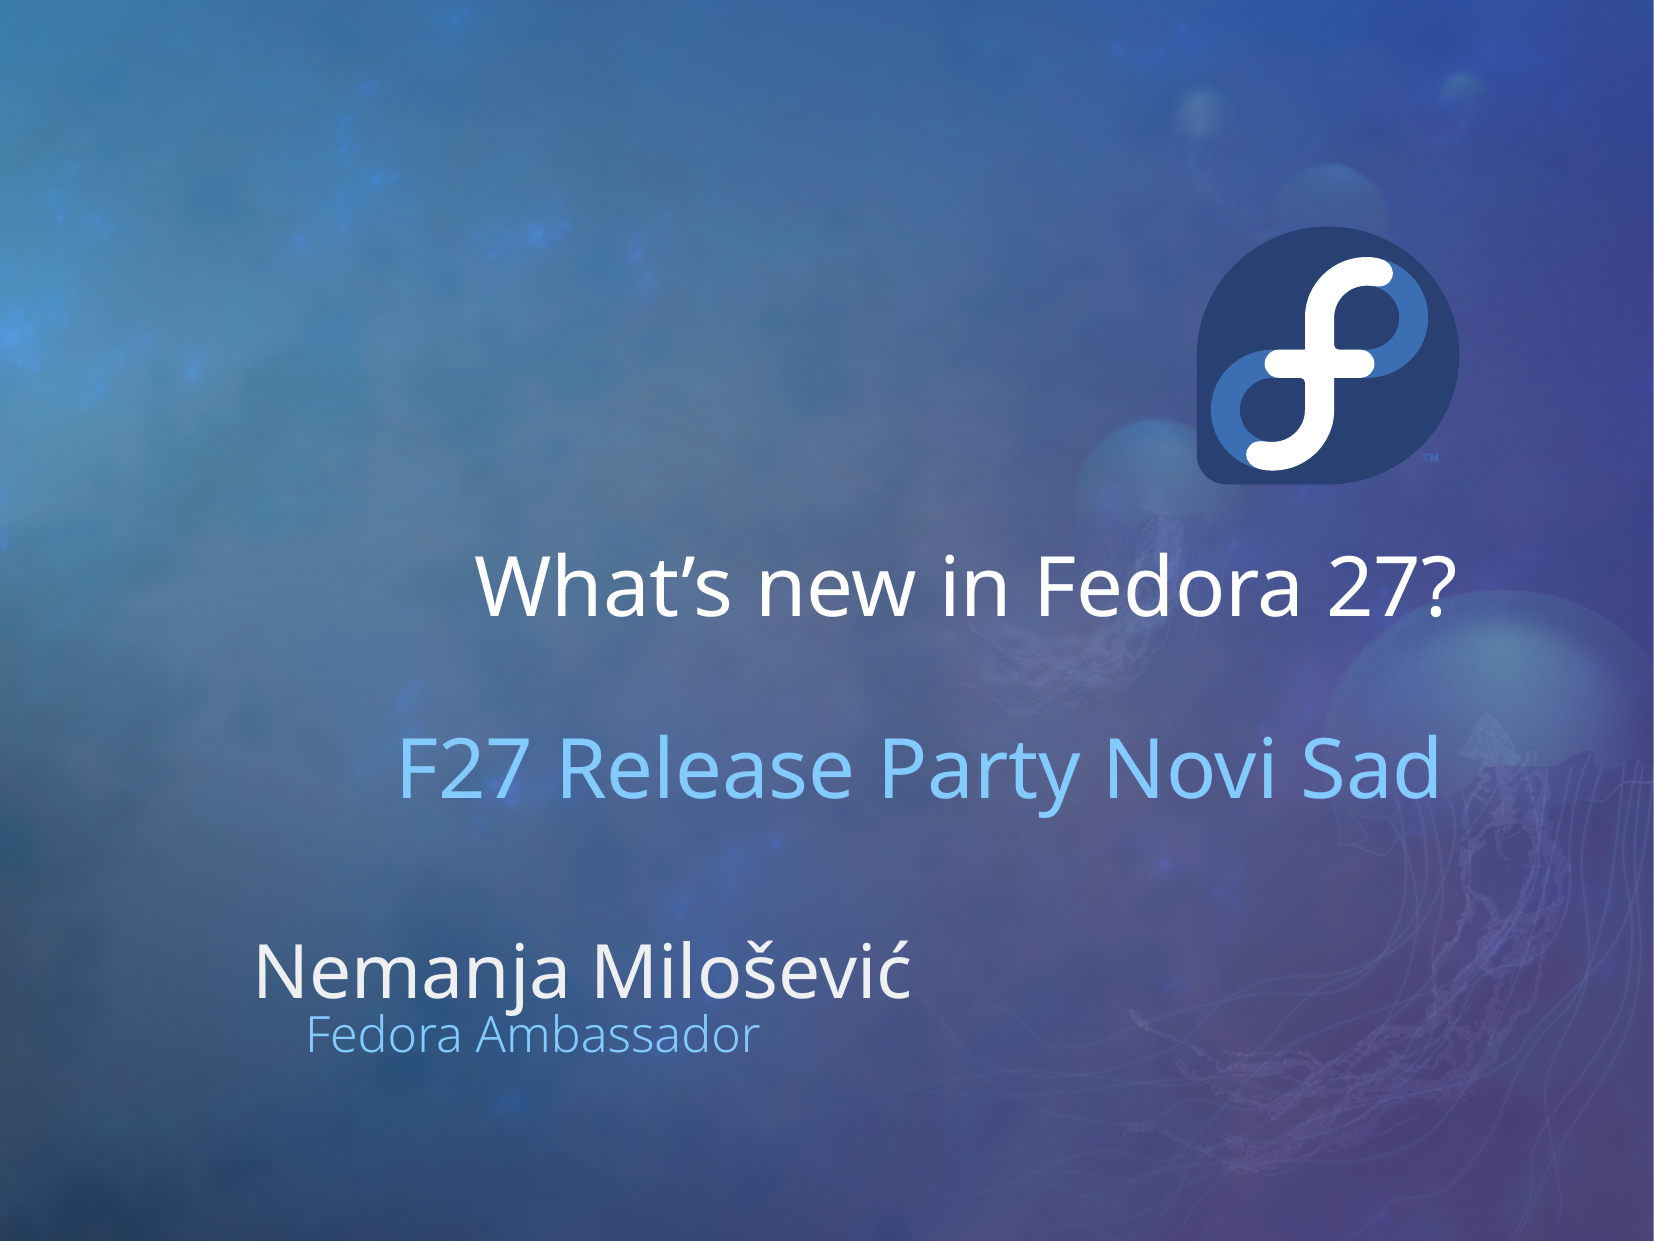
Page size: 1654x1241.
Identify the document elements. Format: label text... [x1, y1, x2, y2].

subtitle F27 Release Party Novi Sad [99, 739, 1445, 818]
text_box What’s new in Fedora 27? [36, 520, 1474, 739]
picture [0, 0, 1654, 1241]
text_box Fedora Ambassador [290, 991, 1253, 1068]
text_box Nemanja Milošević [237, 910, 1088, 1018]
